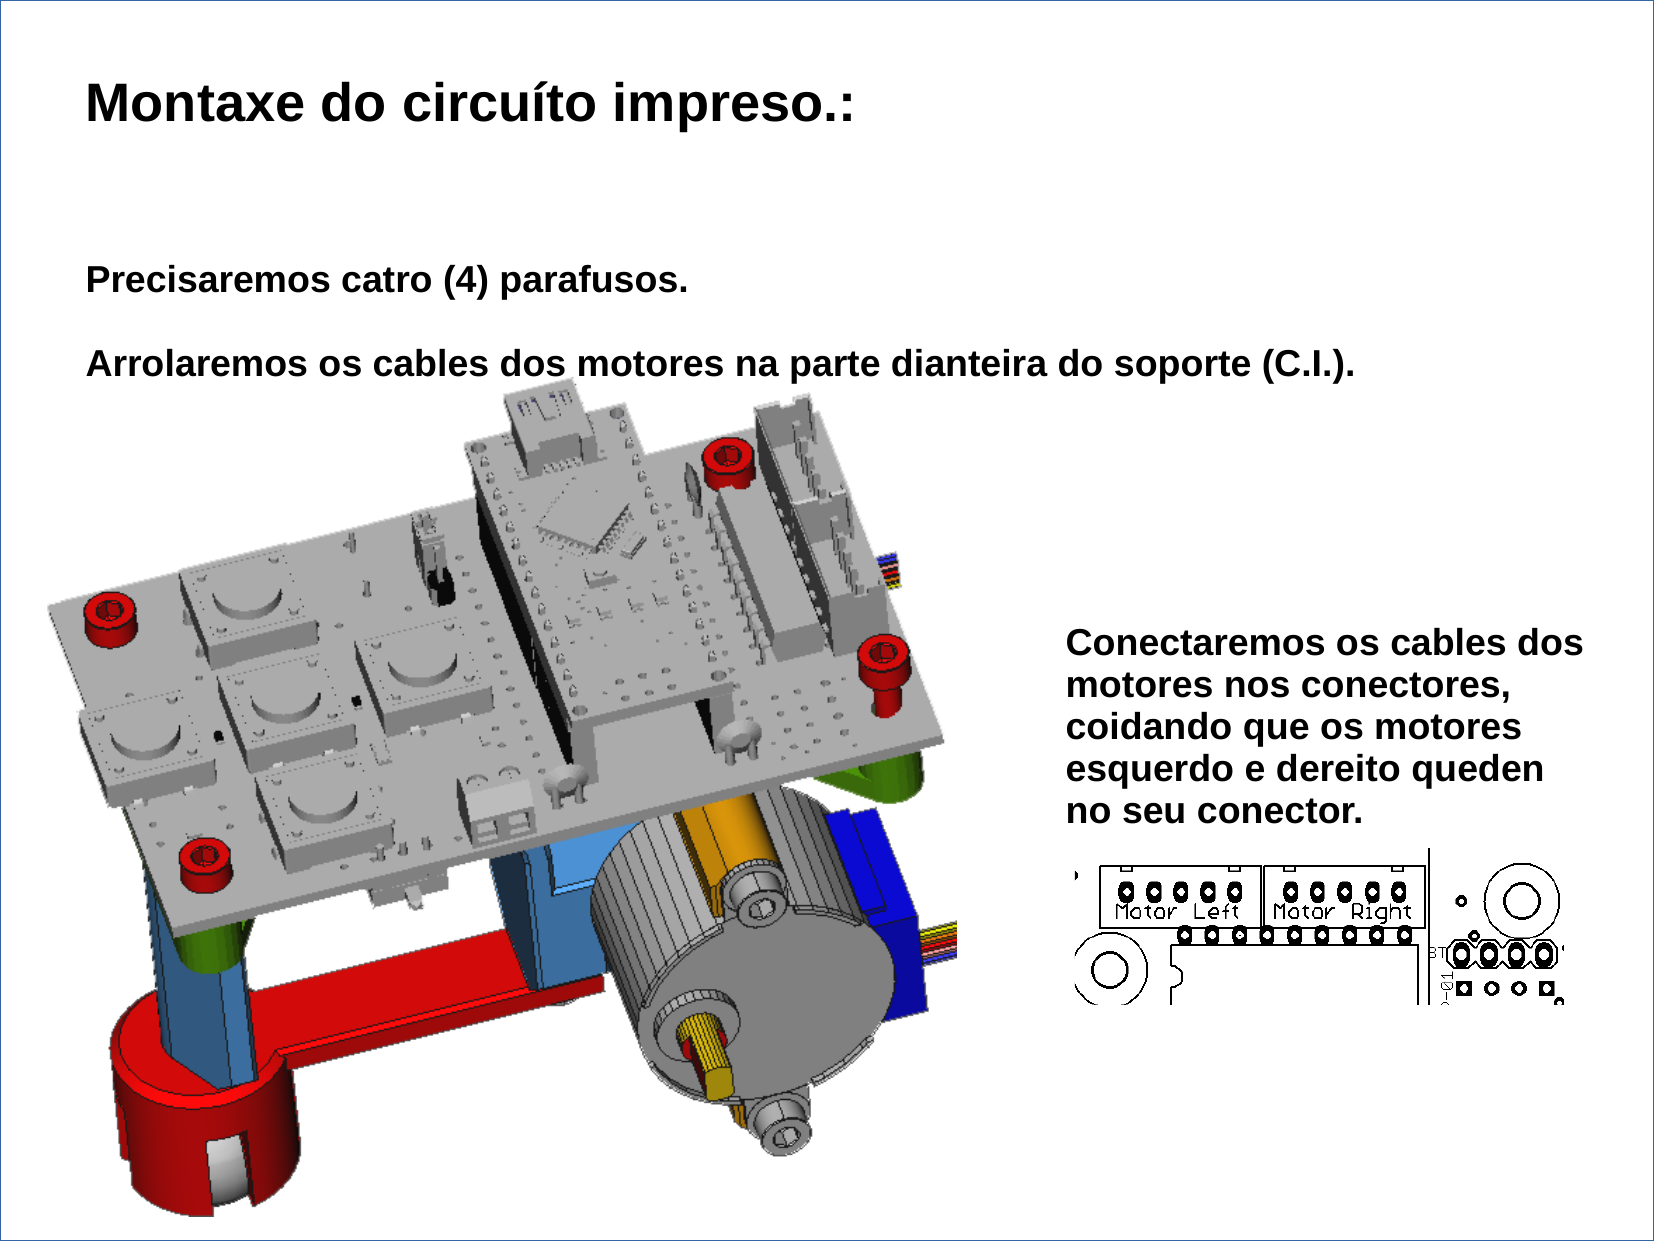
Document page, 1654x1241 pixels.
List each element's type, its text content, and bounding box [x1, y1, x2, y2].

picture [47, 377, 957, 1217]
text_box Montaxe do circuíto impreso.: Precisaremos catro (4) parafusos. Arrolaremos os cables dos motores na parte dianteira do soporte (C.I.). [70, 64, 1630, 1105]
text_box Conectaremos os cables dos motores nos conectores, coidando que os motores esquerdo e dereito queden no seu conector. [1050, 614, 1607, 1005]
